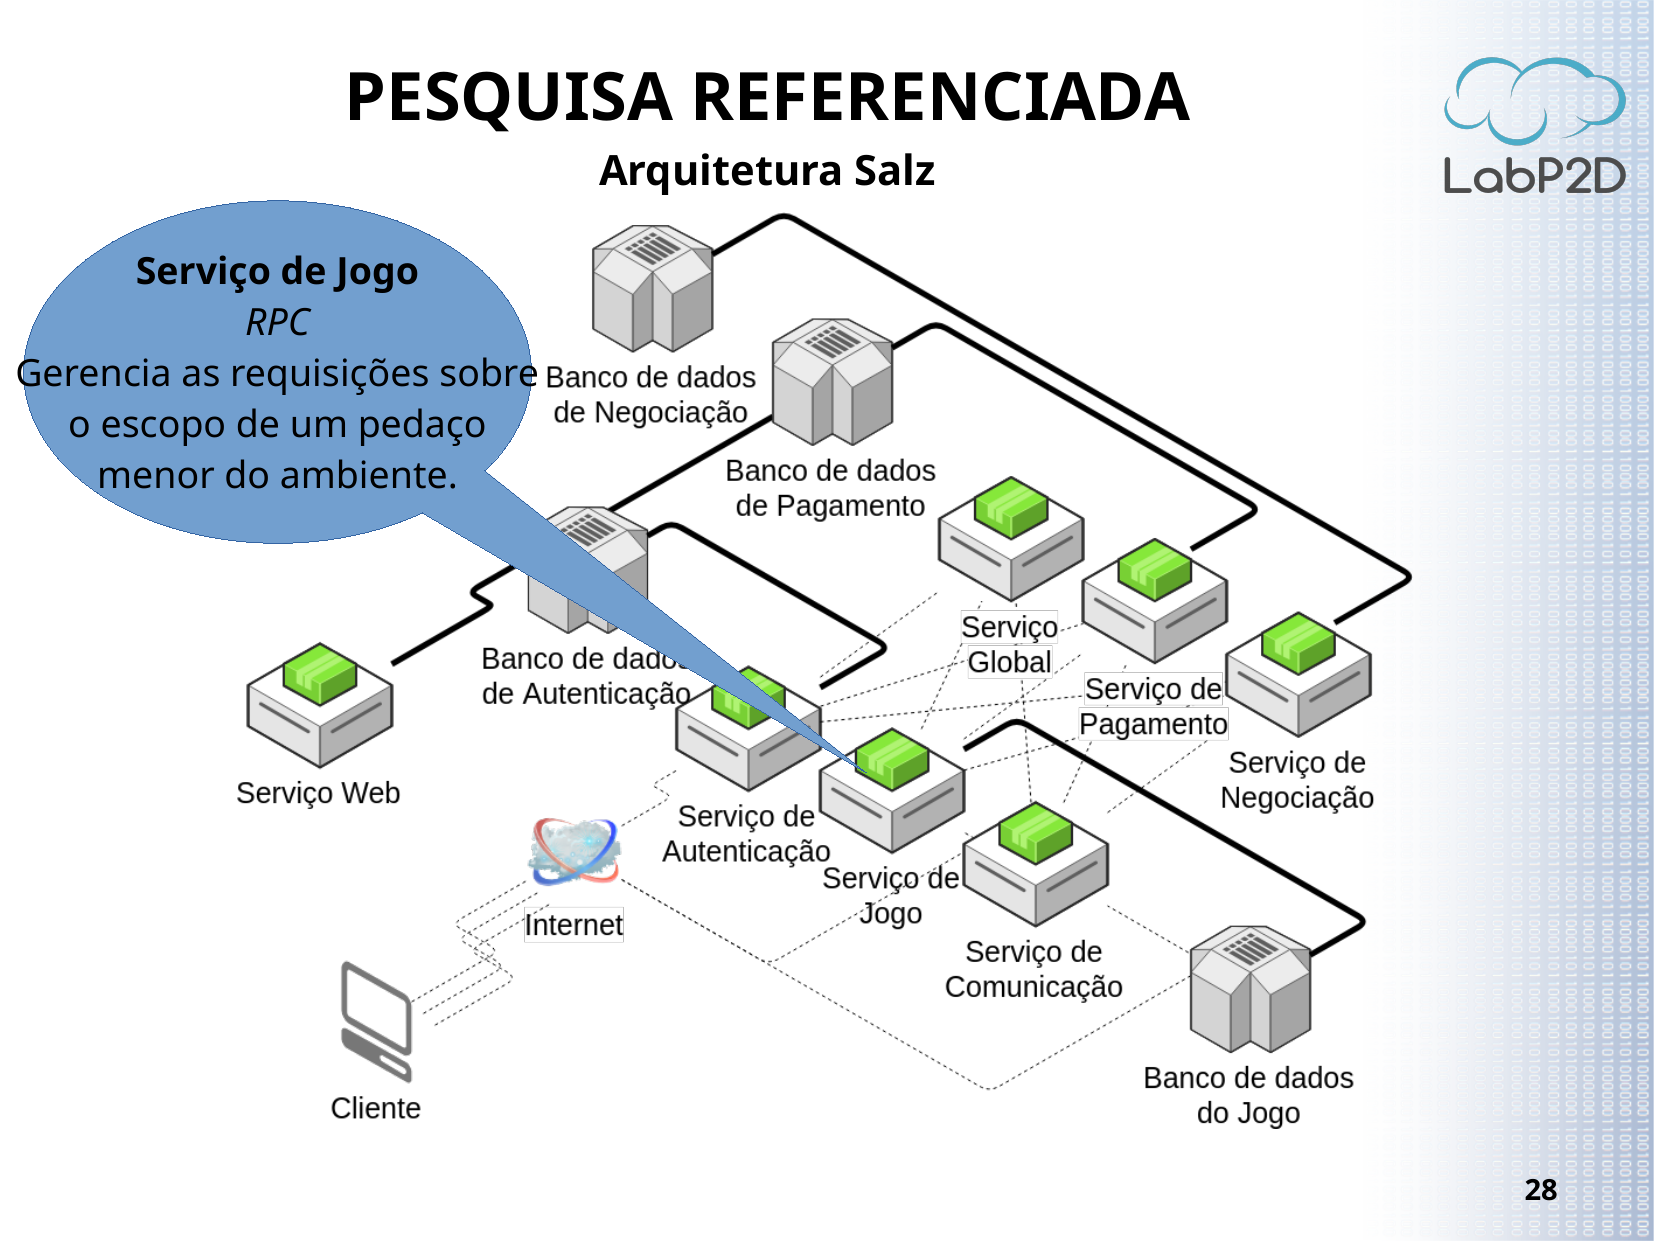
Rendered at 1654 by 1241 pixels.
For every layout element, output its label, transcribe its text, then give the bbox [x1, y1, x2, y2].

picture [236, 1, 1654, 1240]
title PESQUISA REFERENCIADA Arquitetura Salz [82, 19, 1453, 227]
text_box Serviço de Jogo RPC Gerencia as requisições sobre o escopo de um pedaço menor do ambiente. [23, 200, 867, 773]
